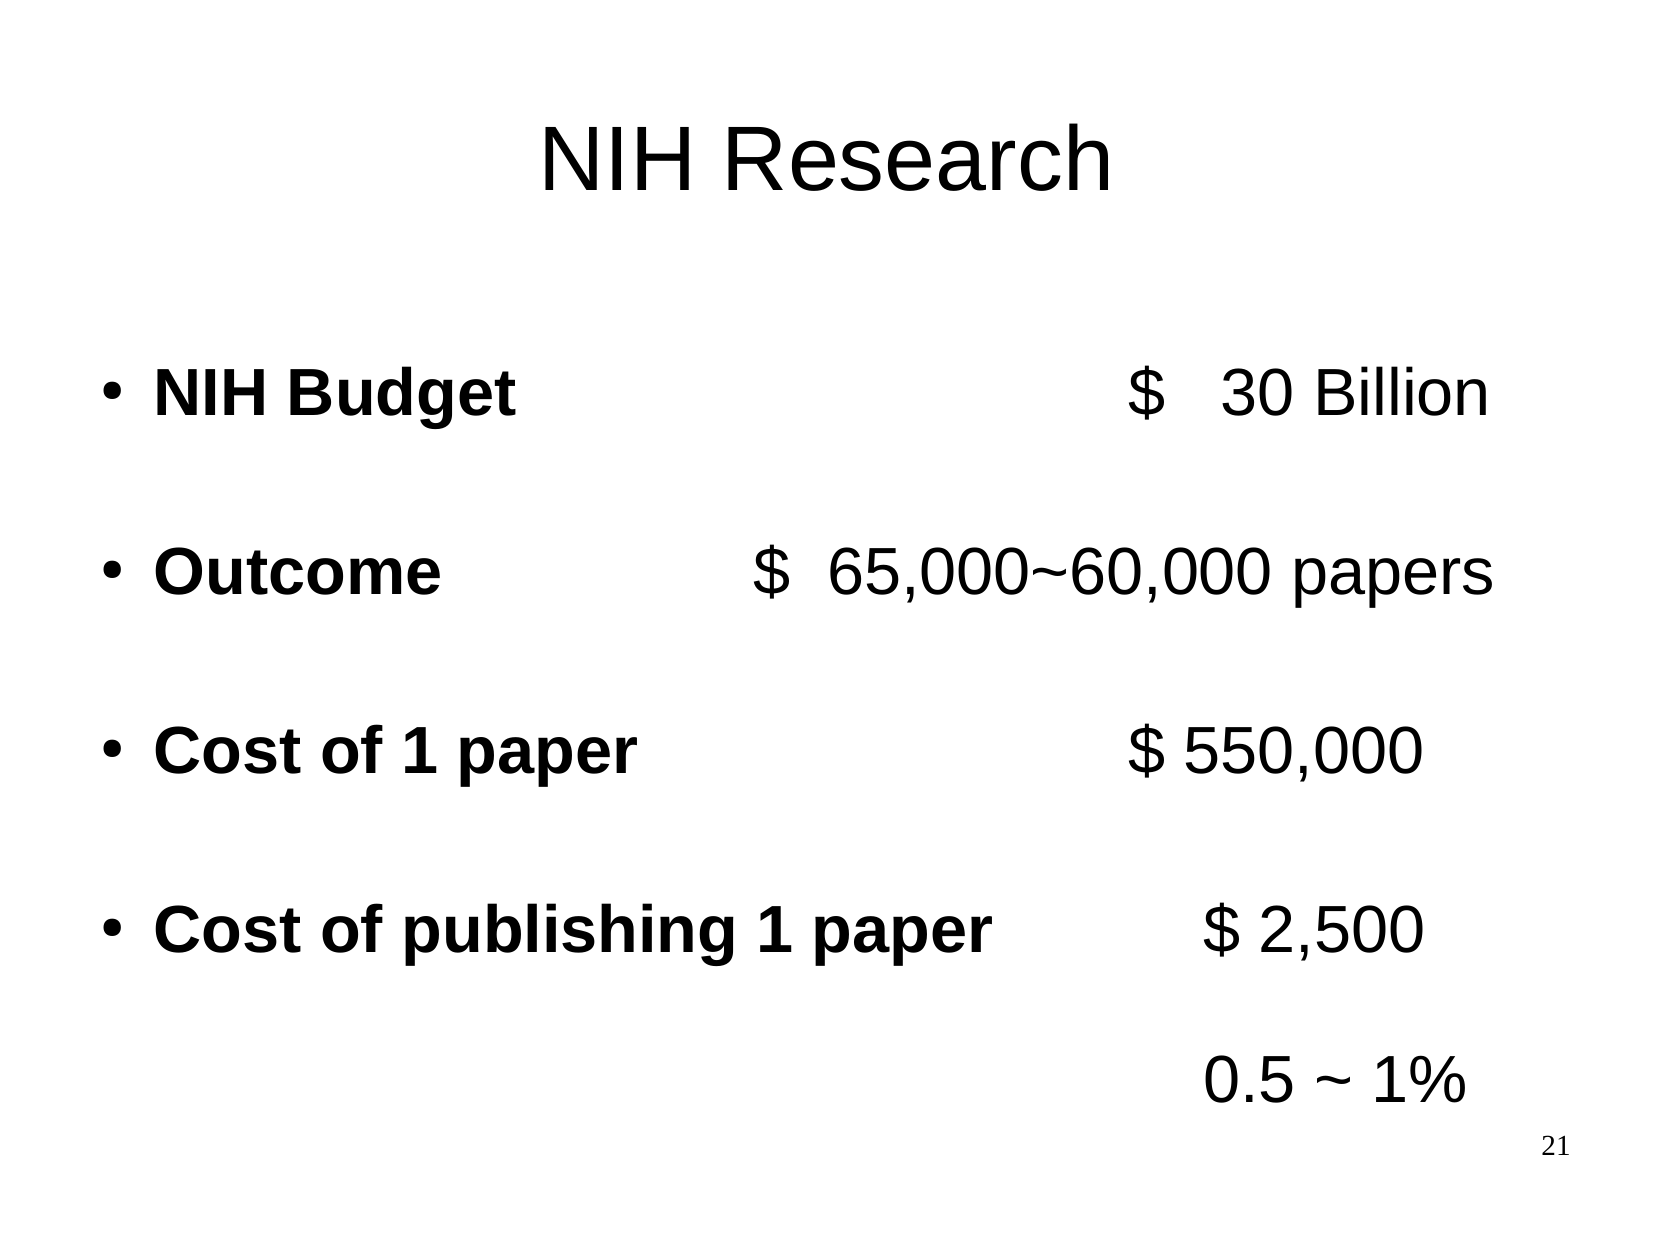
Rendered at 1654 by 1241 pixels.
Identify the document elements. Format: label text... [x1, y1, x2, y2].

list NIH Budget $ 30 Billion Outcome $ 65,000~60,000 papers Cost of 1 paper $ 550,000 Cost of publishing 1 paper $ 2,500 0.5 ~ 1% [82, 355, 1571, 1159]
title NIH Research [82, 62, 1571, 256]
